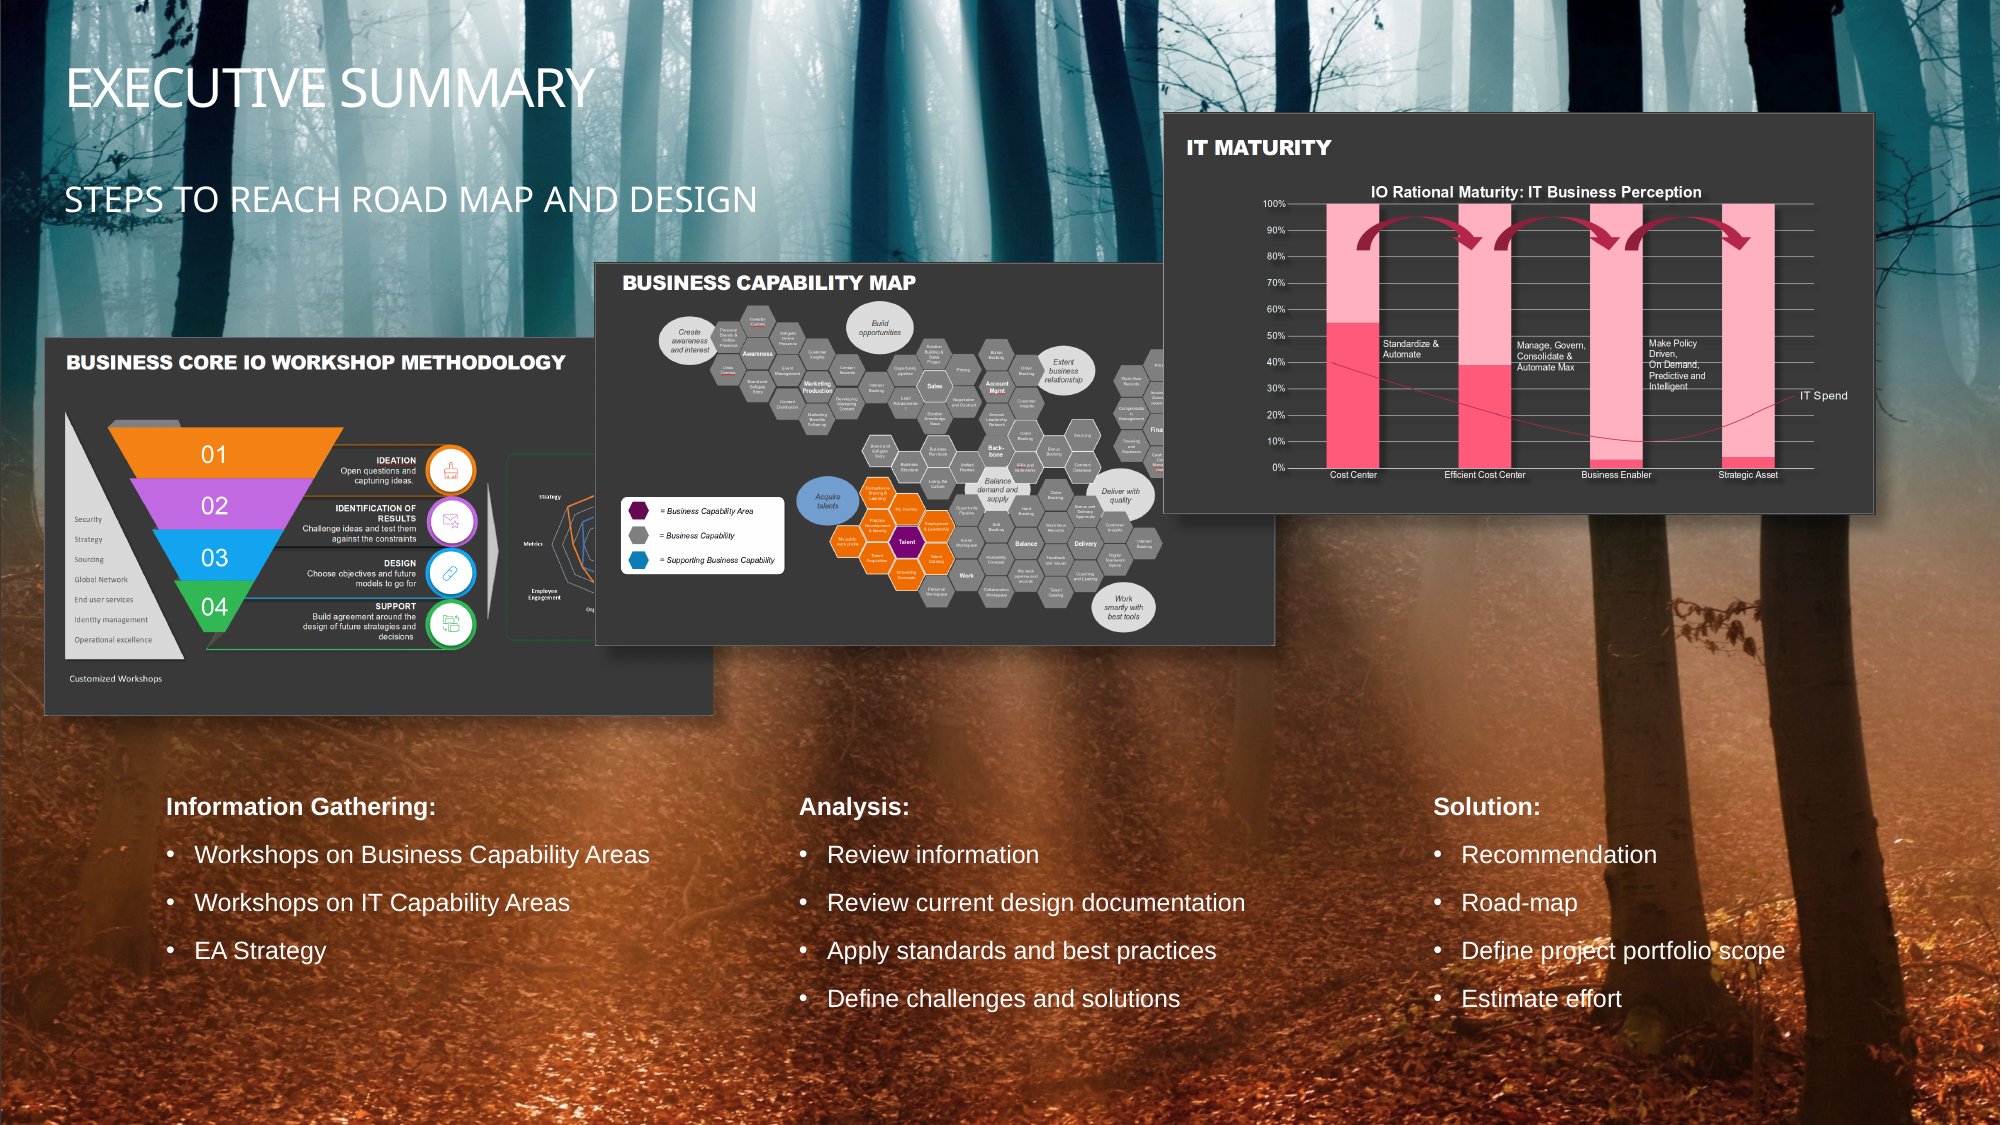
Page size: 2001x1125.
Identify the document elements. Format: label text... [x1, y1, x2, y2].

title Executive Summary [64, 60, 1304, 181]
picture [1, 0, 2000, 1125]
list Solution: Recommendation Road-map Define project portfolio scope Estimate effort [1433, 794, 2000, 1016]
list Steps to reach road map and design [64, 181, 1163, 218]
list Information Gathering: Workshops on Business Capability Areas Workshops on IT Capability Areas EA Strategy [166, 794, 774, 1037]
list Analysis: Review information Review current design documentation Apply standards and best practices Define challenges and solutions [799, 794, 1407, 1016]
